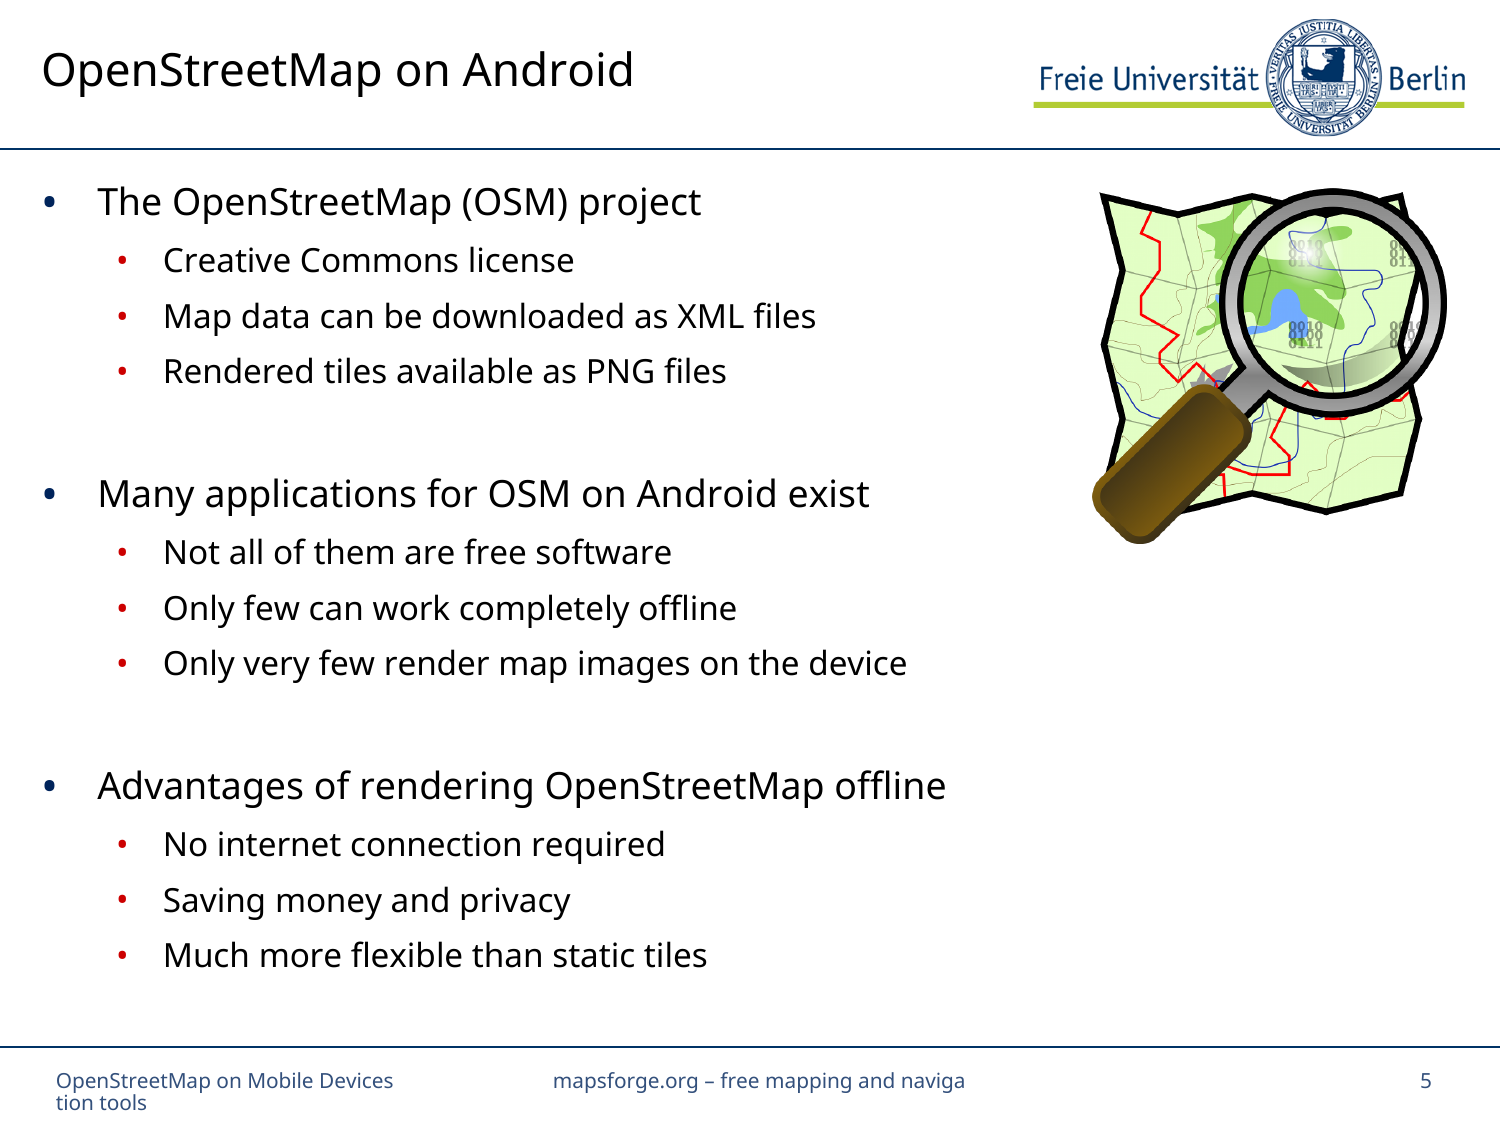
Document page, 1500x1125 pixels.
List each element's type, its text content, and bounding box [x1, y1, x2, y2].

picture [1033, 19, 1470, 137]
picture [1092, 188, 1447, 544]
title OpenStreetMap on Android [41, 0, 1016, 138]
list The OpenStreetMap (OSM) project Creative Commons license Map data can be downloaded as XML files Rendered tiles available as PNG files Many applications for OSM on Android exist Not all of them are free software Only few can work completely offline Only very few render map images on the device Advantages of rendering OpenStreetMap offline No internet connection required Saving money and privacy Much more flexible than static tiles [41, 175, 1447, 919]
